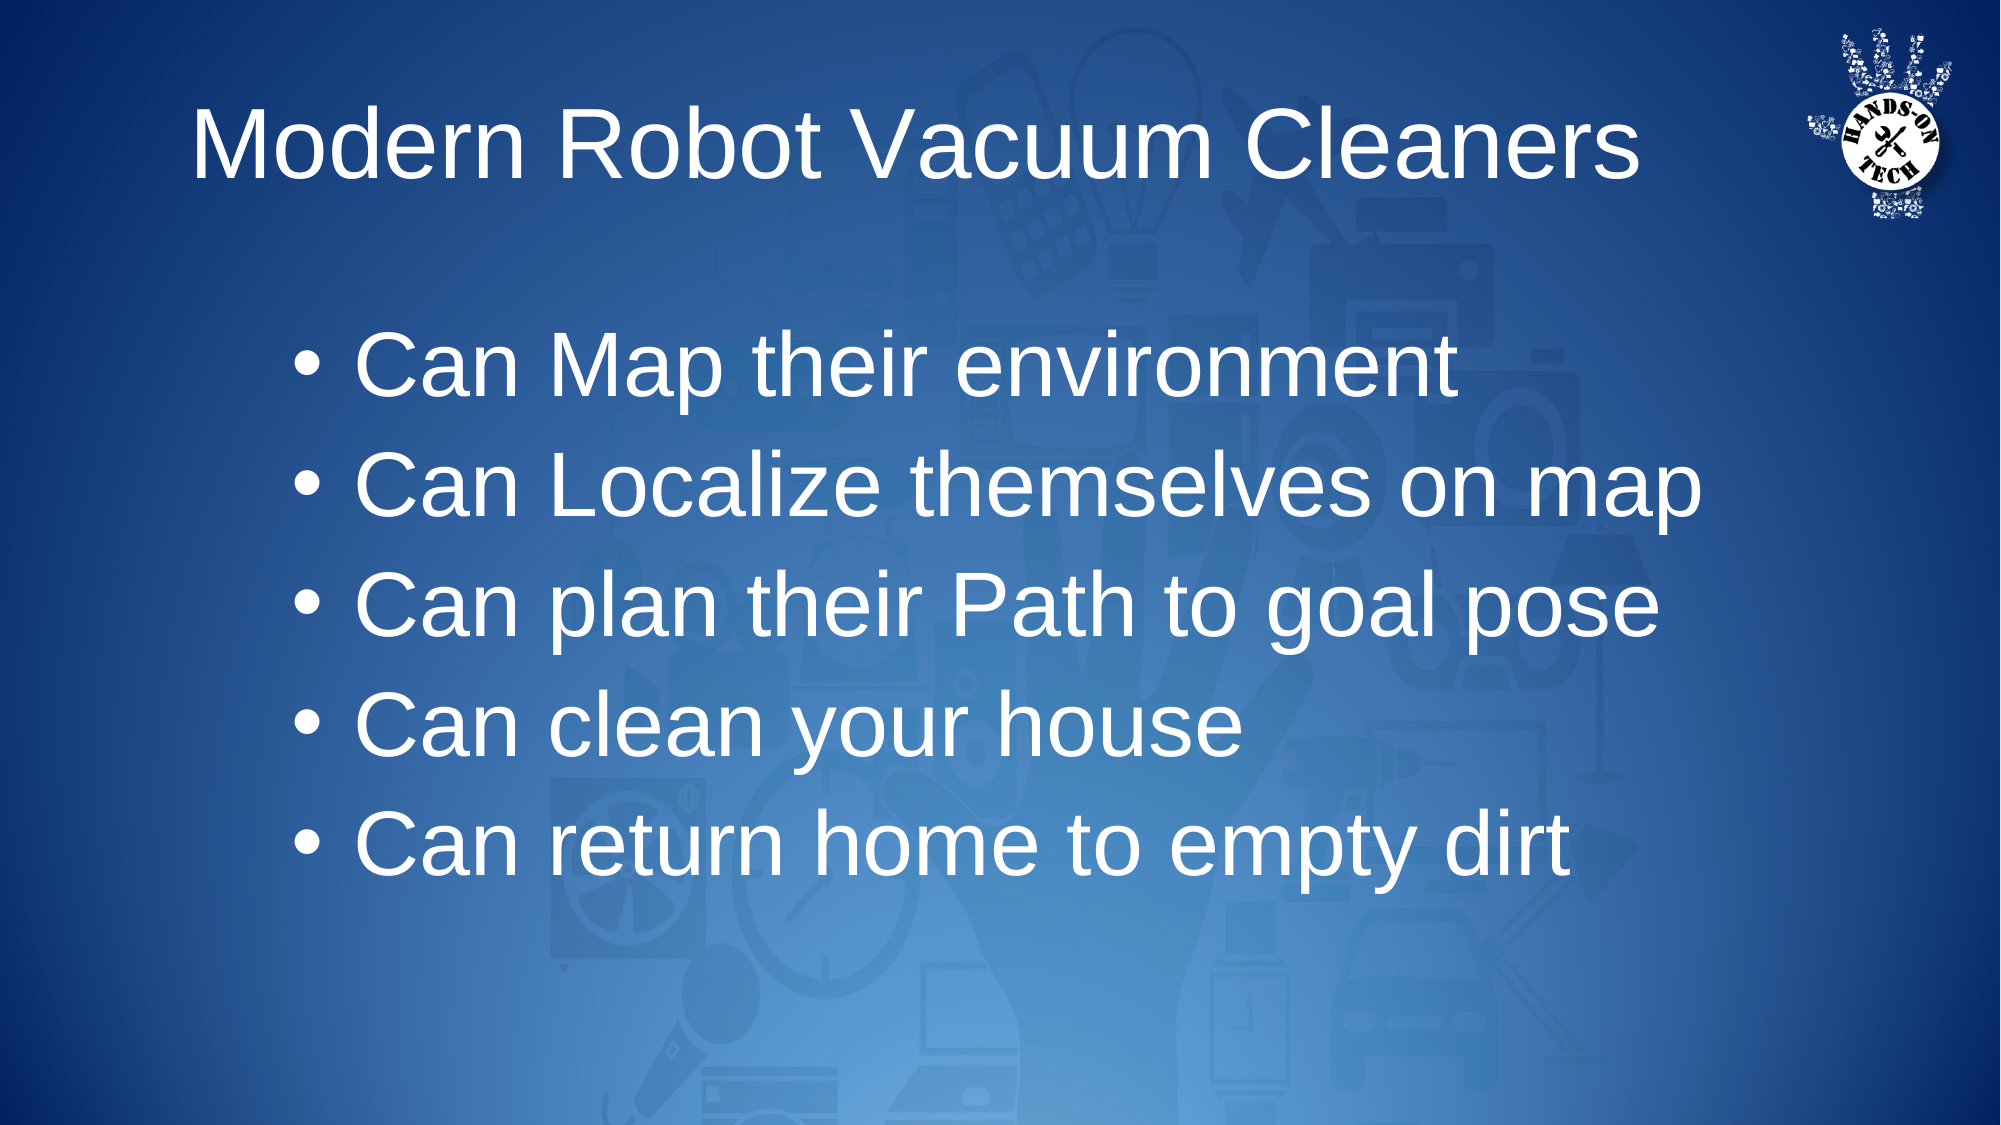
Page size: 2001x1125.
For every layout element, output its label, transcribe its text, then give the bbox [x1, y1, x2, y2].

text_box Modern Robot Vacuum Cleaners [5, 37, 1828, 255]
text_box Can Map their environment Can Localize themselves on map Can plan their Path to goal pose Can clean your house Can return home to empty dirt [275, 310, 1771, 955]
picture [0, 0, 2001, 1125]
